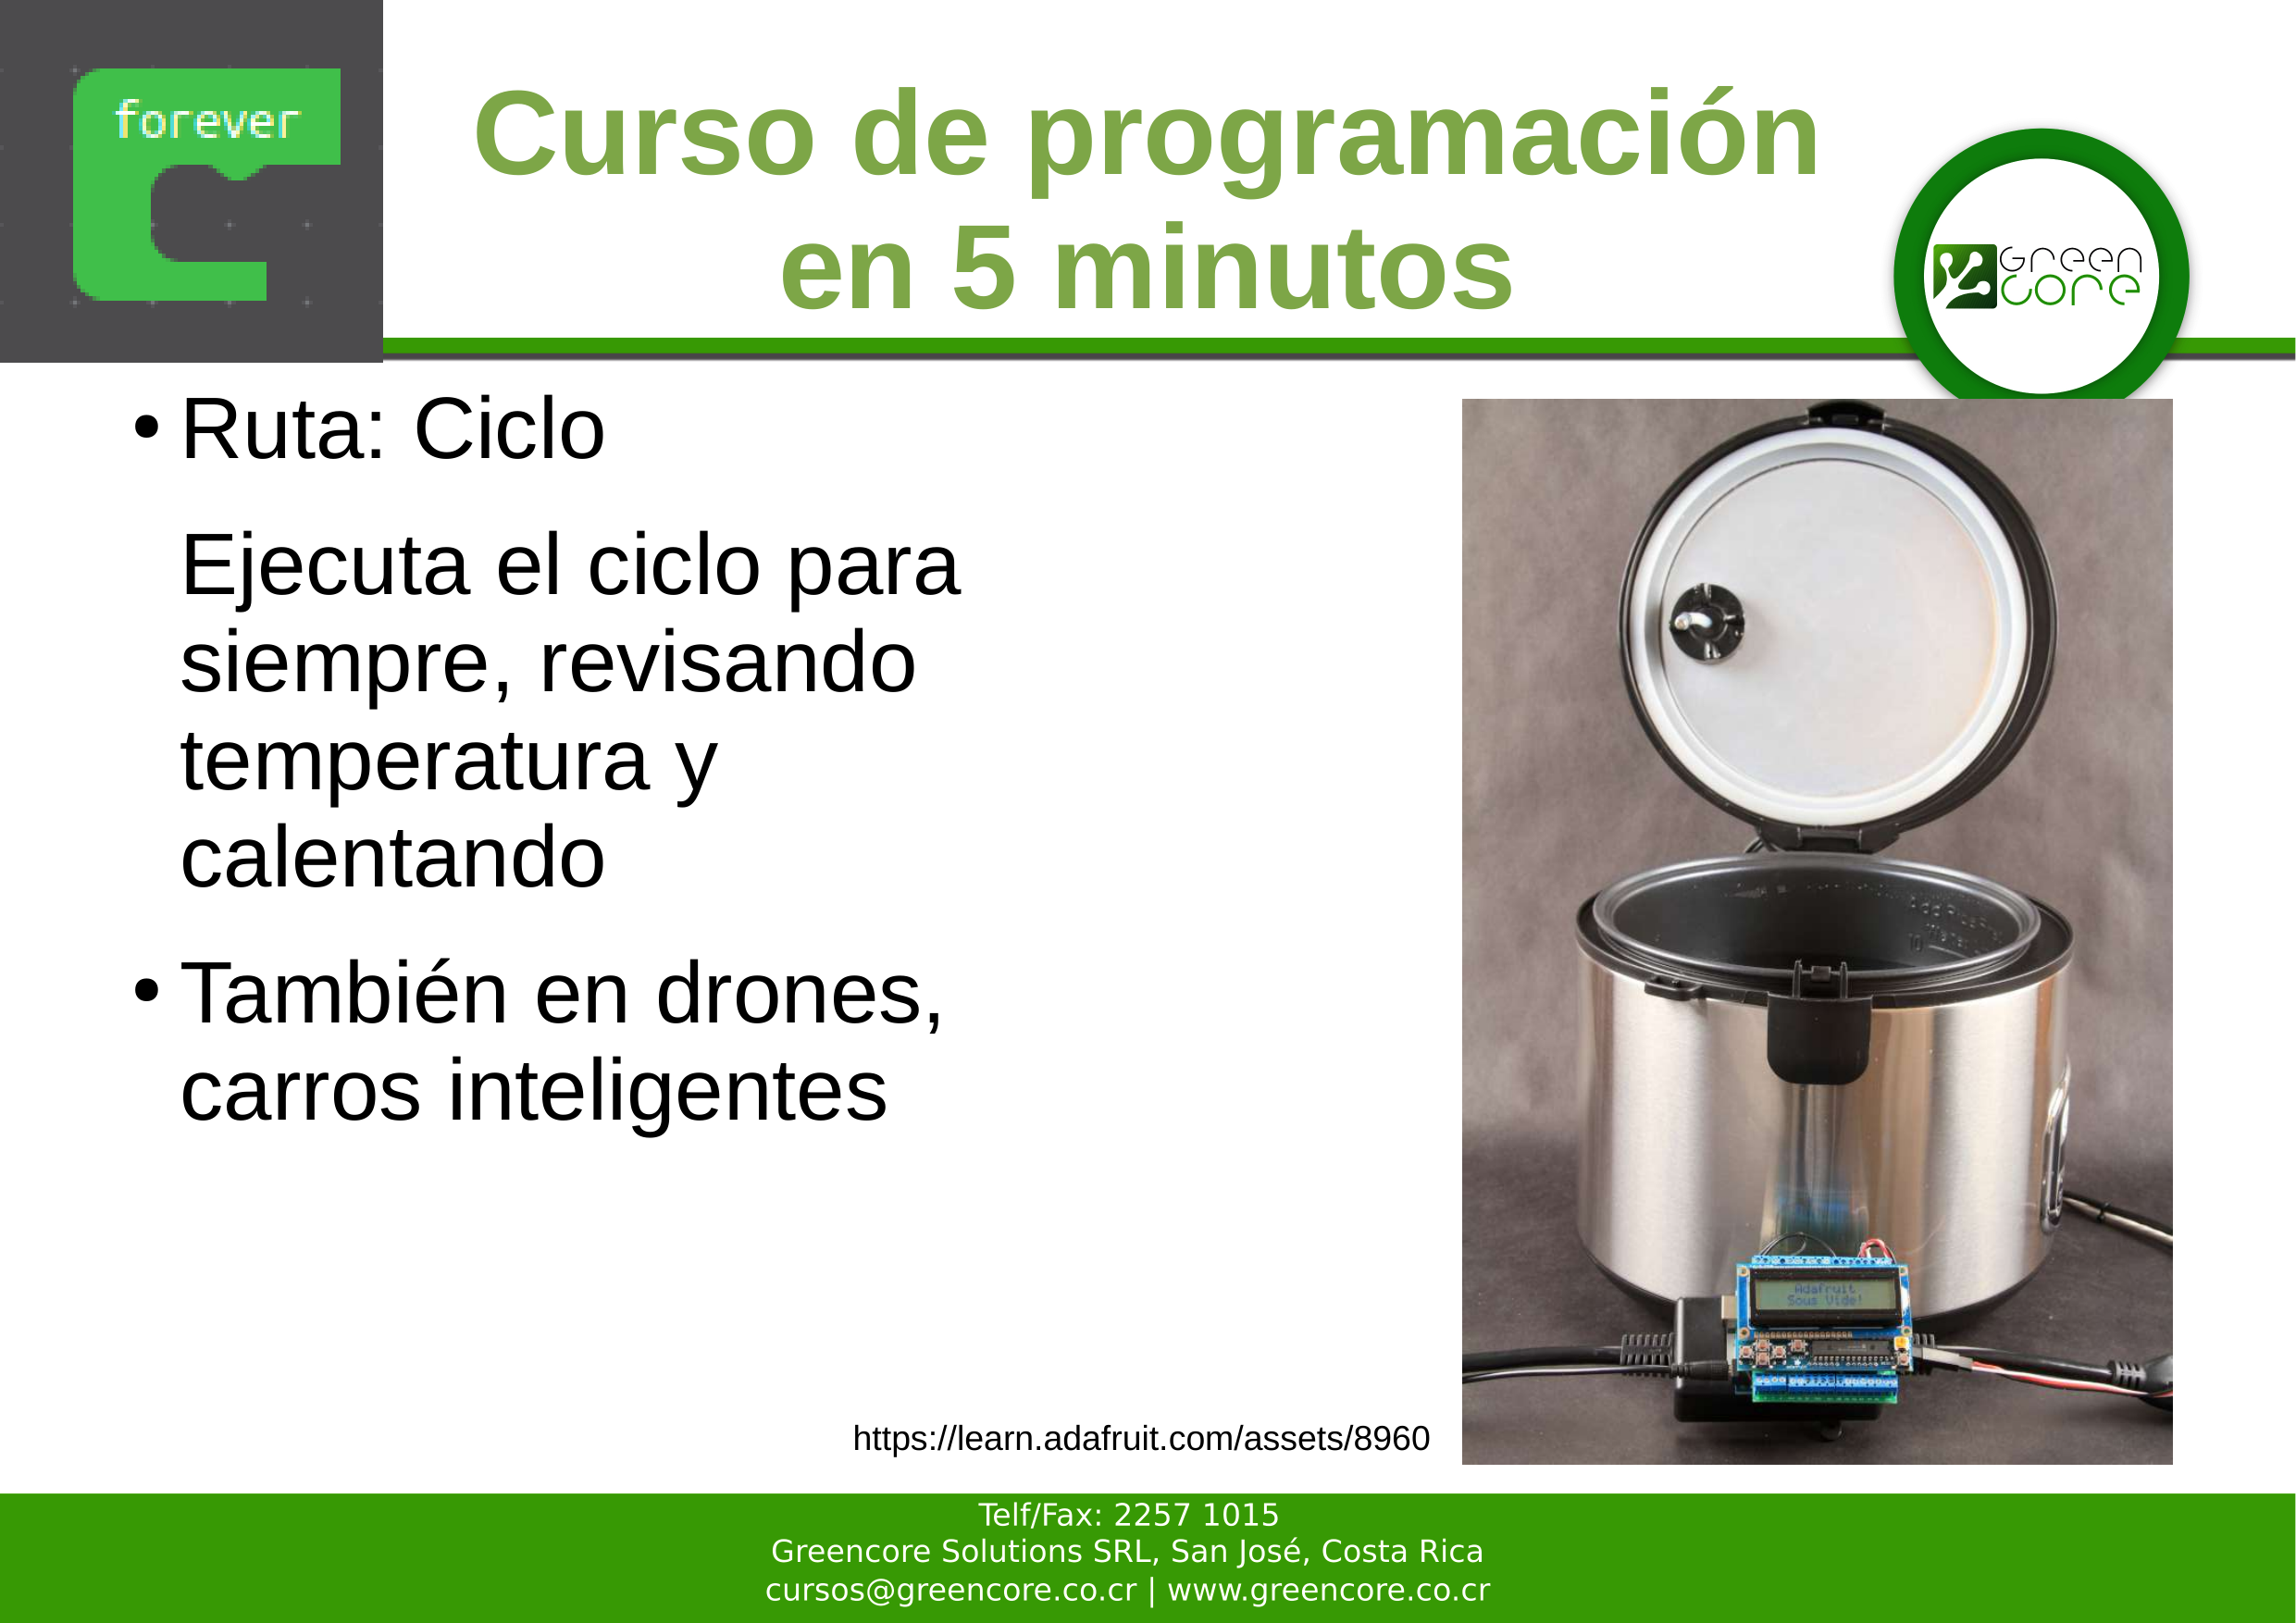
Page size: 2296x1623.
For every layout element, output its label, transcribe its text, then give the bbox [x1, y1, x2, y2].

text_box https://learn.adafruit.com/assets/8960 [838, 1411, 1446, 1465]
list Ruta: Ciclo Ejecuta el ciclo para siempre, revisando temperatura y calentando También en drones, carros inteligentes [115, 379, 1123, 1321]
title Curso de programación en 5 minutos [383, 64, 2181, 336]
picture [0, 0, 2296, 1623]
